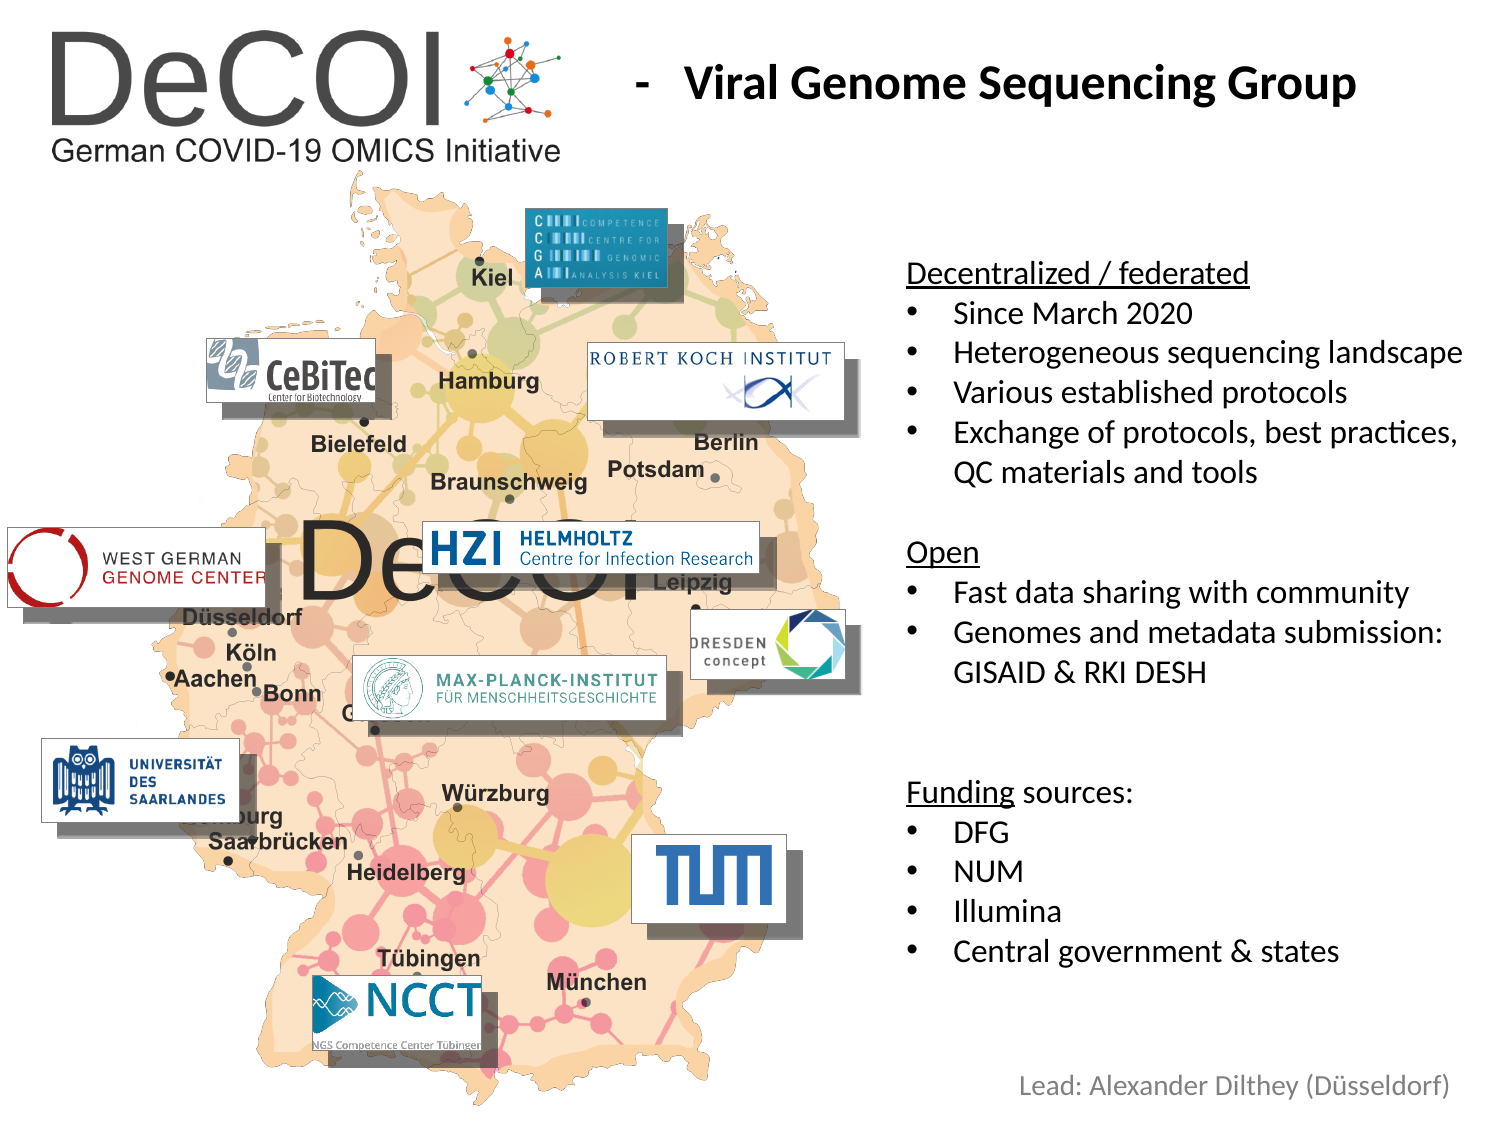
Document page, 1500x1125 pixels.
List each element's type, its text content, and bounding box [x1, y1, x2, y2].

picture [52, 30, 561, 162]
text_box - Viral Genome Sequencing Group [620, 42, 1424, 118]
text_box Lead: Alexander Dilthey (Düsseldorf) [1004, 1058, 1466, 1109]
picture [7, 170, 846, 1106]
text_box Decentralized / federated Since March 2020 Heterogeneous sequencing landscape Various established protocols Exchange of protocols, best practices, QC materials and tools Open Fast data sharing with community Genomes and metadata submission: GISAID & RKI DESH Funding sources: DFG NUM Illumina Central government & states [891, 243, 1483, 977]
